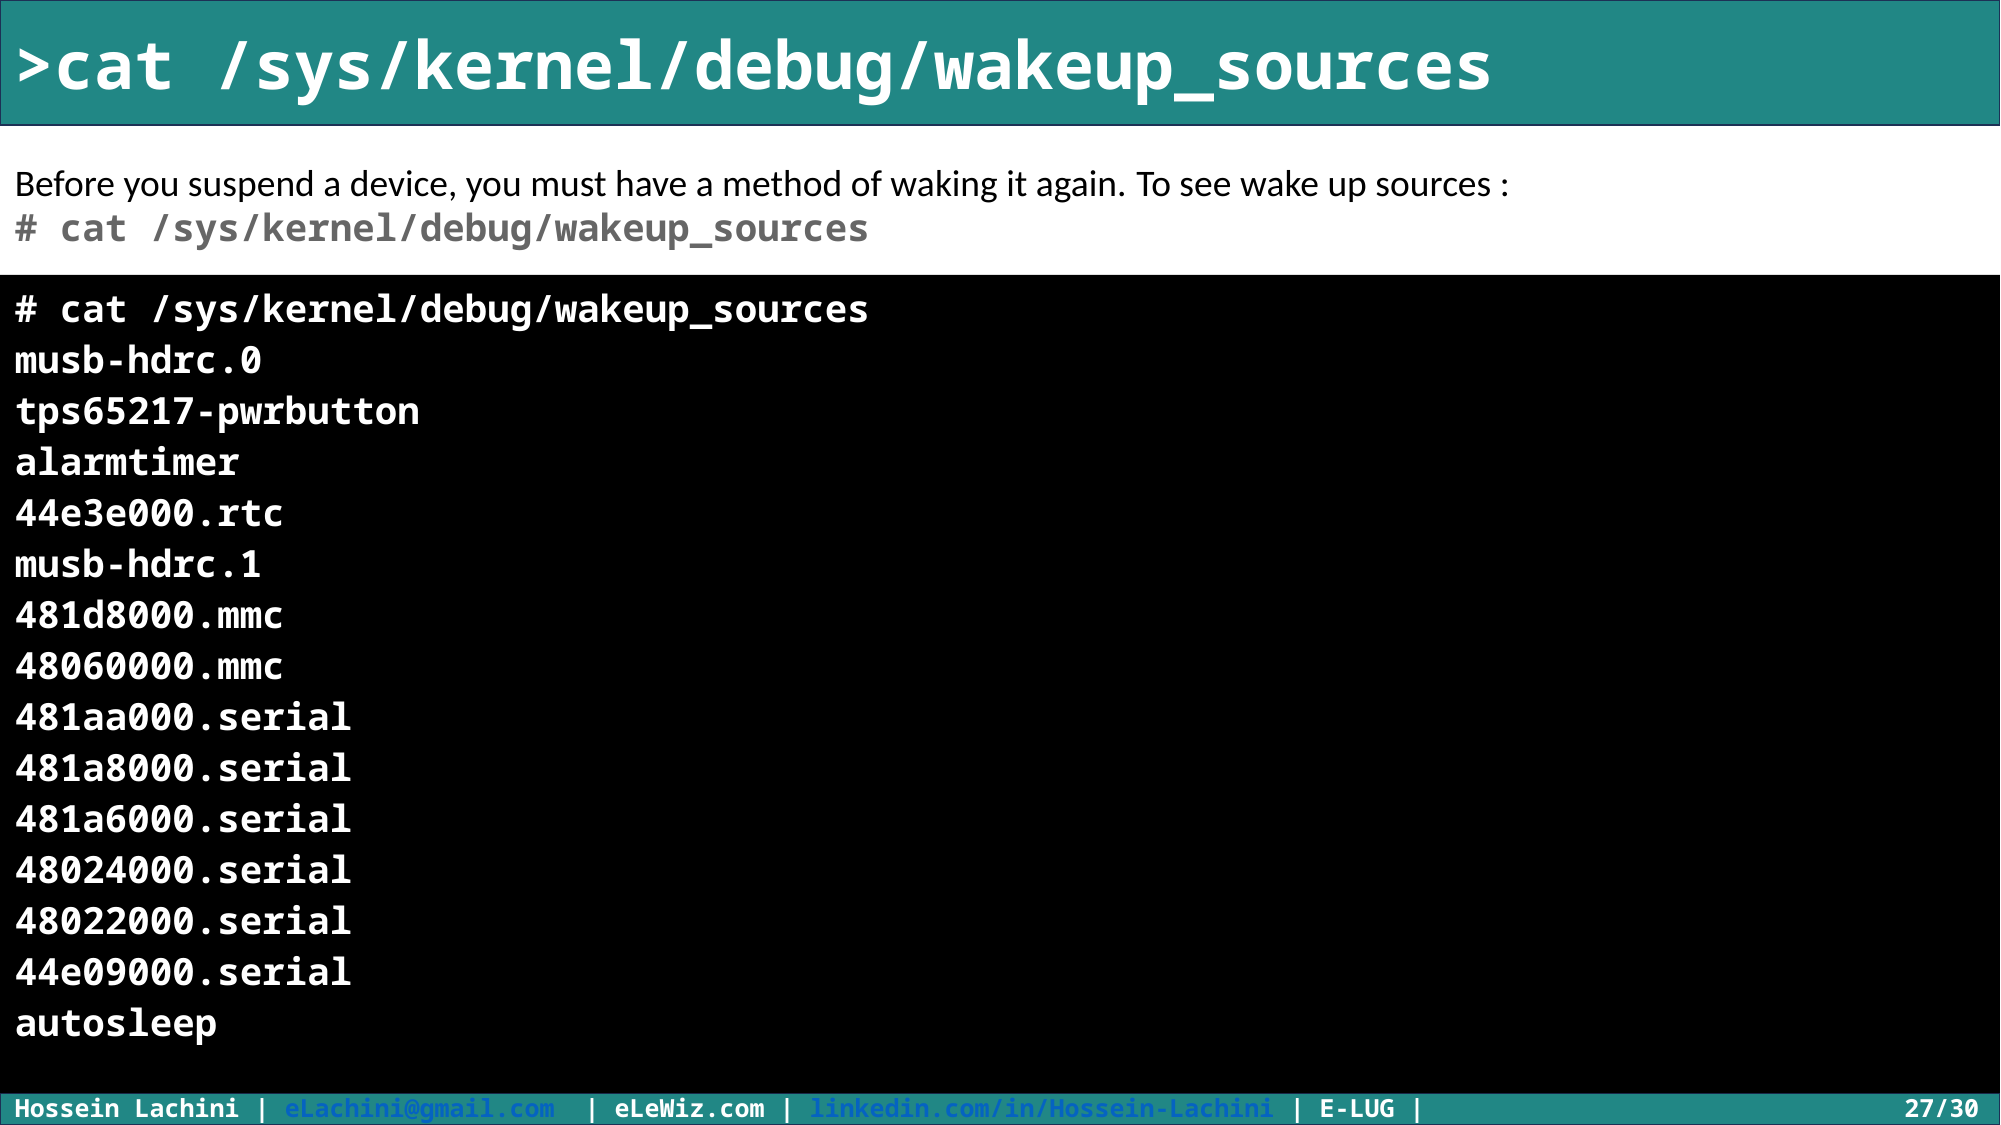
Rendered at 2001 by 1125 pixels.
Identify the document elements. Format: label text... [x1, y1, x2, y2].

text_box Before you suspend a device, you must have a method of waking it again. To see wake up sources : # cat /sys/kernel/debug/wakeup_sources [0, 151, 2000, 257]
text_box >cat /sys/kernel/debug/wakeup_sources [0, 0, 2000, 125]
text_box # cat /sys/kernel/debug/wakeup_sources musb-hdrc.0 tps65217-pwrbutton alarmtimer 44e3e000.rtc musb-hdrc.1 481d8000.mmc 48060000.mmc 481aa000.serial 481a8000.serial 481a6000.serial 48024000.serial 48022000.serial 44e09000.serial autosleep [0, 274, 2000, 1094]
text_box Hossein Lachini | eLachini@gmail.com | eLeWiz.com | linkedin.com/in/Hossein-Lachini | E-LUG | 27/30 [0, 1094, 2000, 1125]
